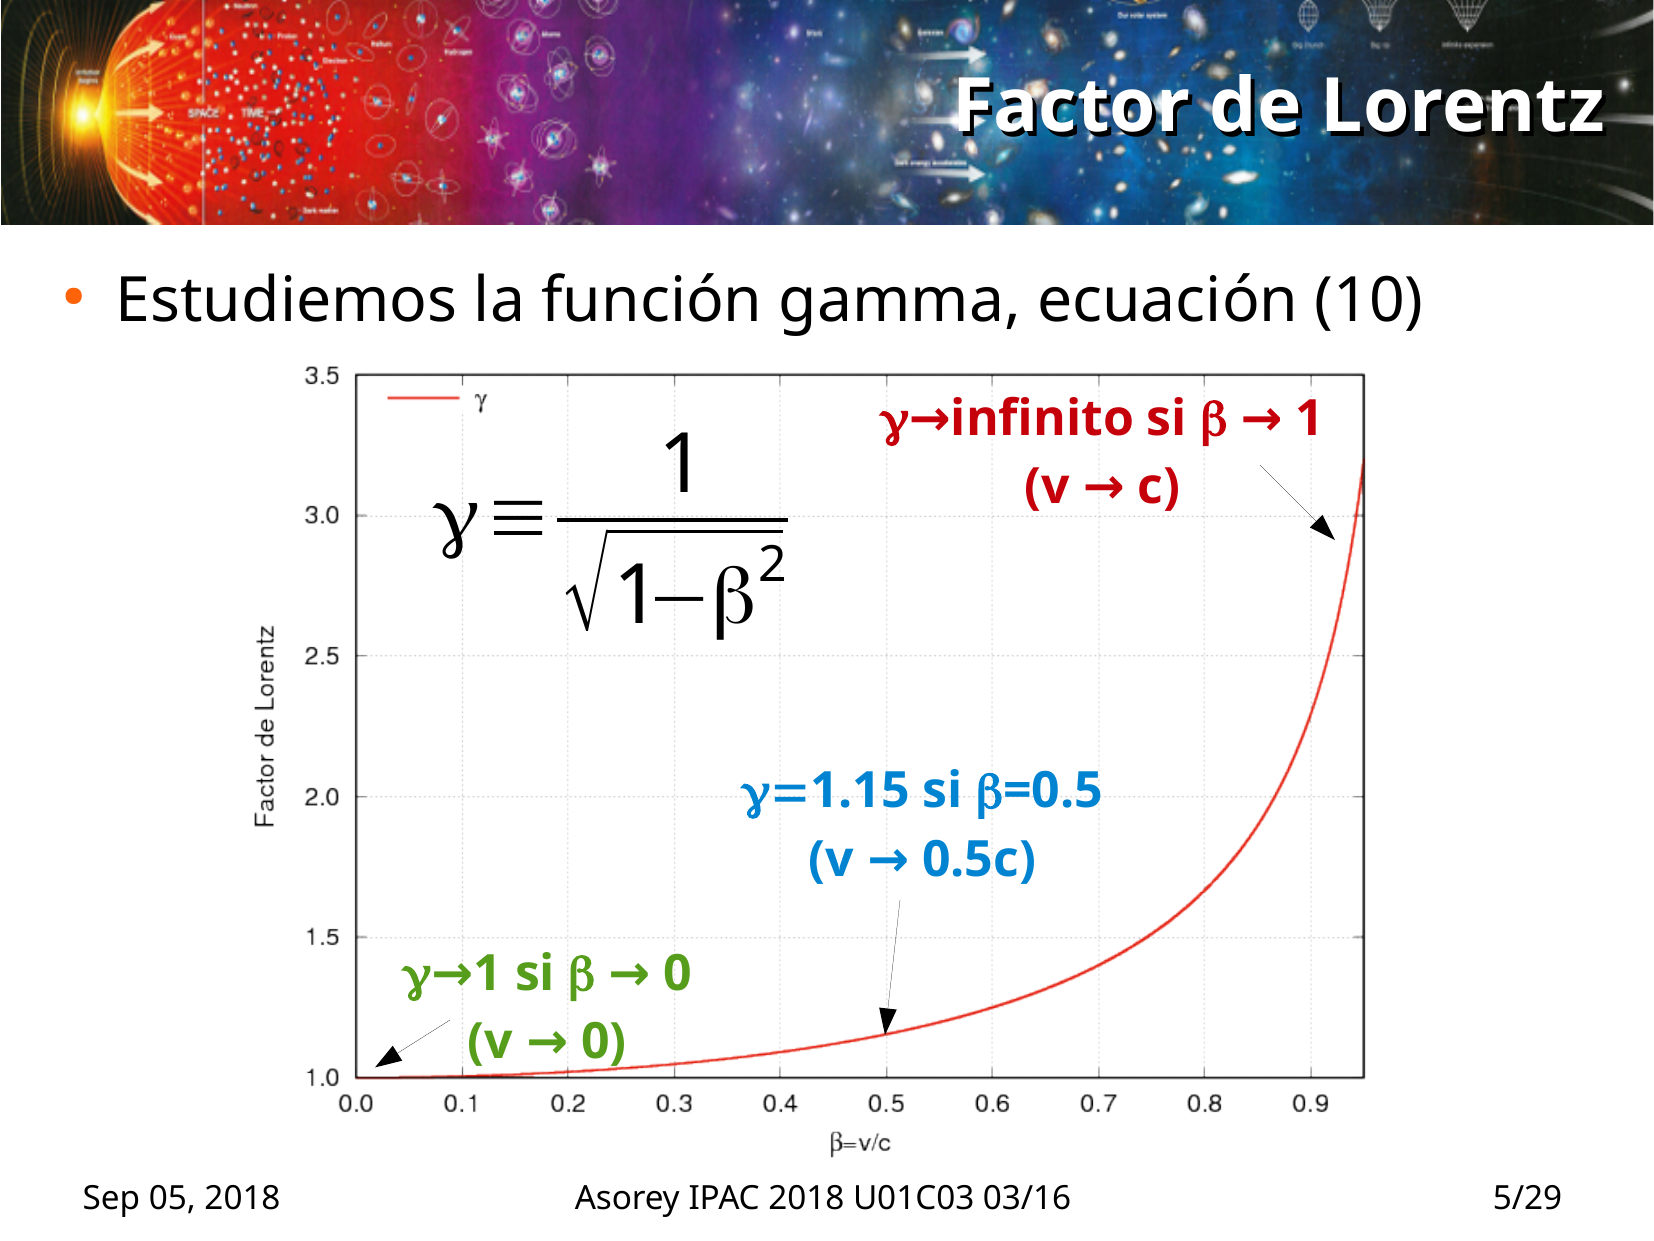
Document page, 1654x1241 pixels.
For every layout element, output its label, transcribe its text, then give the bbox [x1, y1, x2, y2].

text_box g→infinito si b → 1 (v → c) [870, 387, 1336, 513]
title Factor de Lorentz [45, 15, 1606, 191]
text_box g→1 si b → 0 (v → 0) [315, 942, 781, 1068]
chart [422, 411, 799, 646]
picture [1, 0, 1654, 225]
list Estudiemos la función gamma, ecuación (10) [45, 255, 1606, 685]
picture [245, 344, 1411, 1161]
text_box g=1.15 si b=0.5 (v → 0.5c) [690, 760, 1156, 886]
